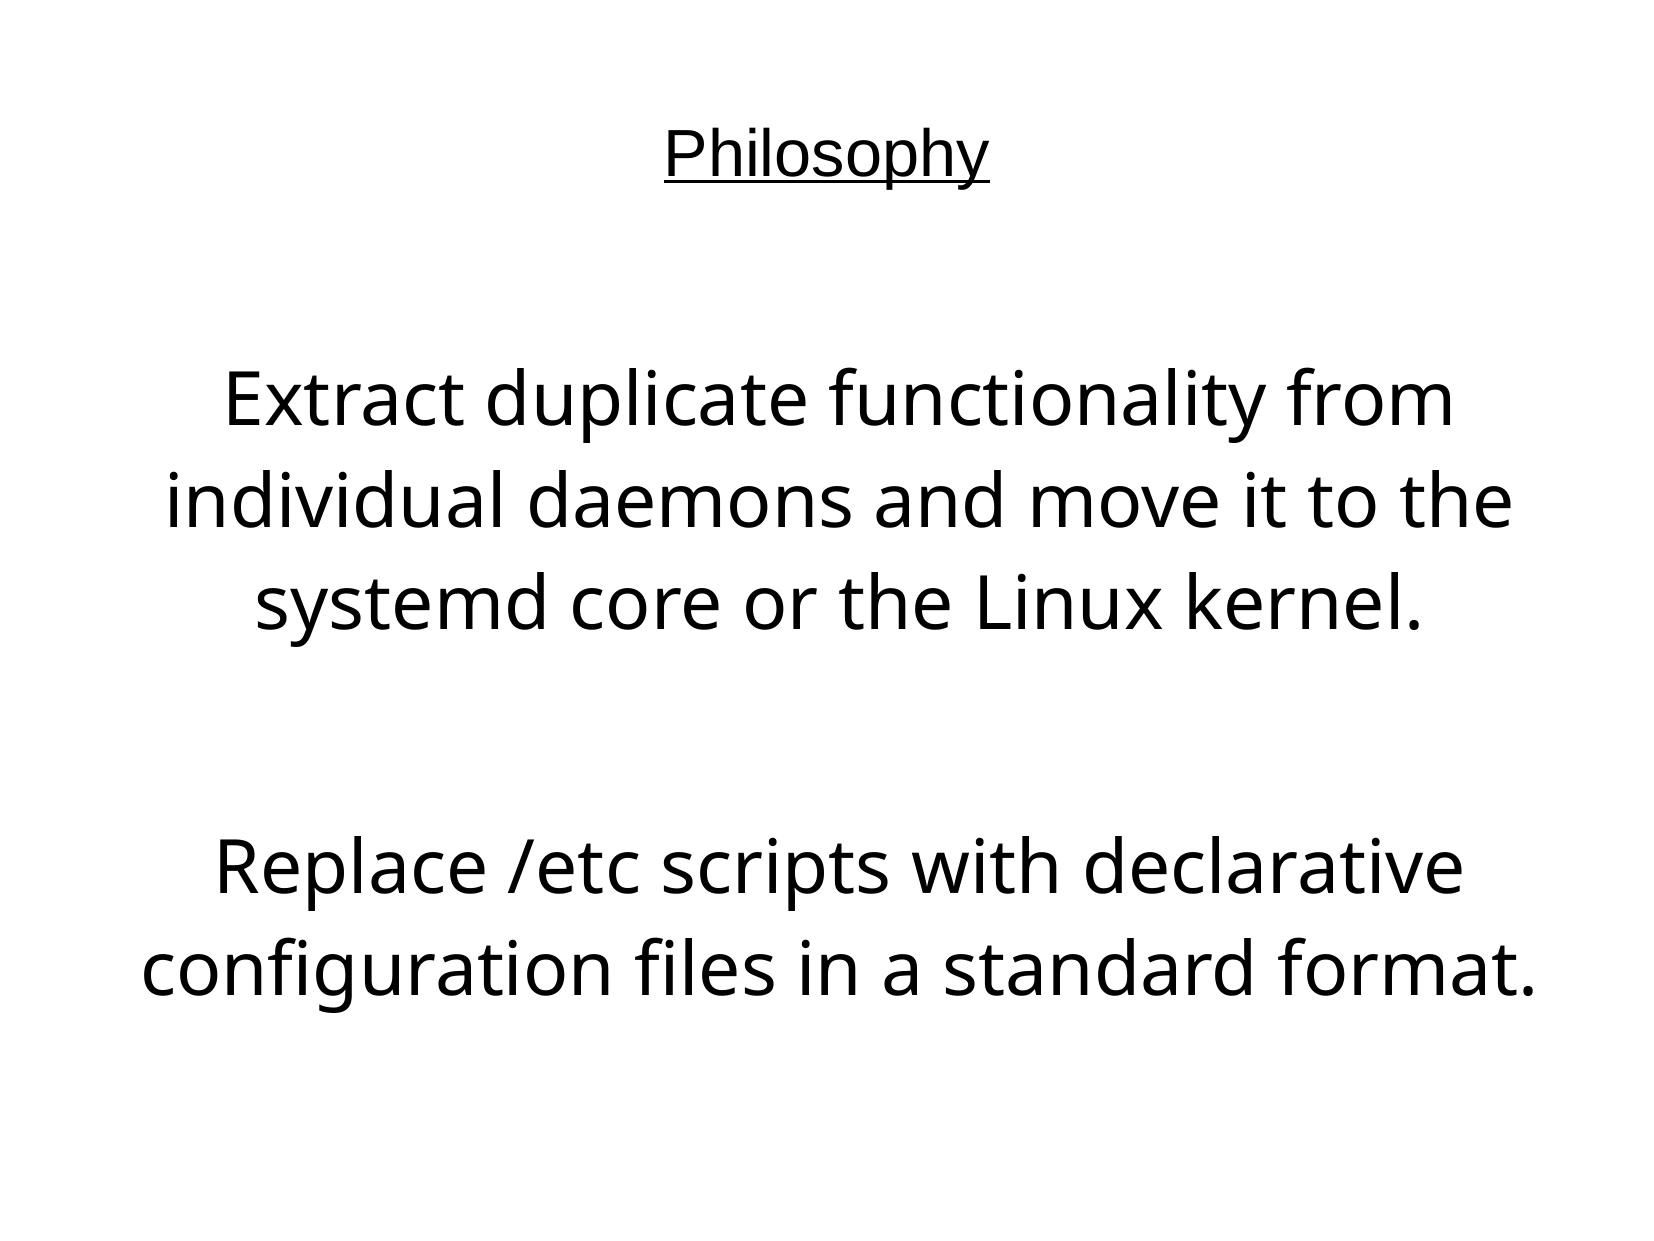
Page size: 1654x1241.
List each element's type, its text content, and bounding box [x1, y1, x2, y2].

title Philosophy [82, 49, 1571, 257]
list Extract duplicate functionality from individual daemons and move it to the systemd core or the Linux kernel. Replace /etc scripts with declarative configuration files in a standard format. [90, 345, 1591, 871]
